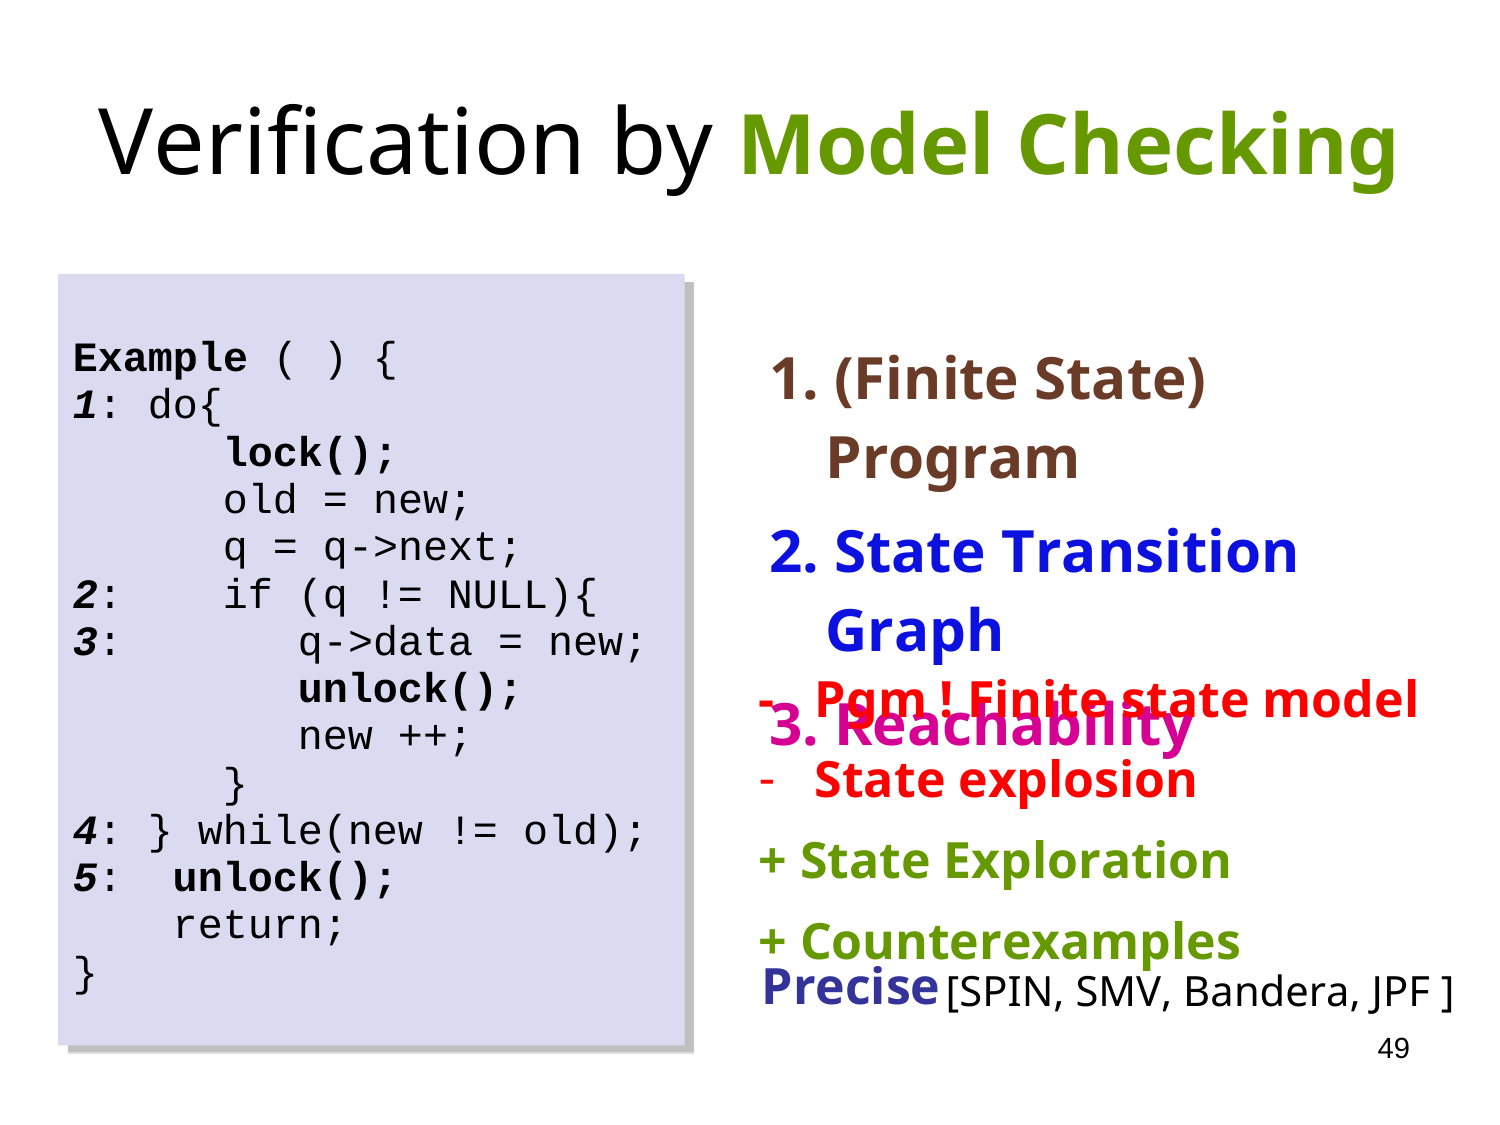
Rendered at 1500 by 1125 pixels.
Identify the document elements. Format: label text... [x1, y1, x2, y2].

title Verification by Model Checking [24, 45, 1476, 233]
text_box Precise [746, 955, 930, 1023]
text_box - Pgm ! Finite state model State explosion + State Exploration + Counterexamples [743, 586, 1480, 1018]
text_box Example ( ) { 1: do{ lock(); old = new; q = q->next; 2: if (q != NULL){ 3: q->data = new; unlock(); new ++; } 4: } while(new != old); 5: unlock(); return; } [58, 273, 685, 1046]
text_box [SPIN, SMV, Bandera, JPF ] [930, 954, 1481, 1027]
text_box 1. (Finite State) Program 2. State Transition Graph 3. Reachability [754, 329, 1476, 586]
